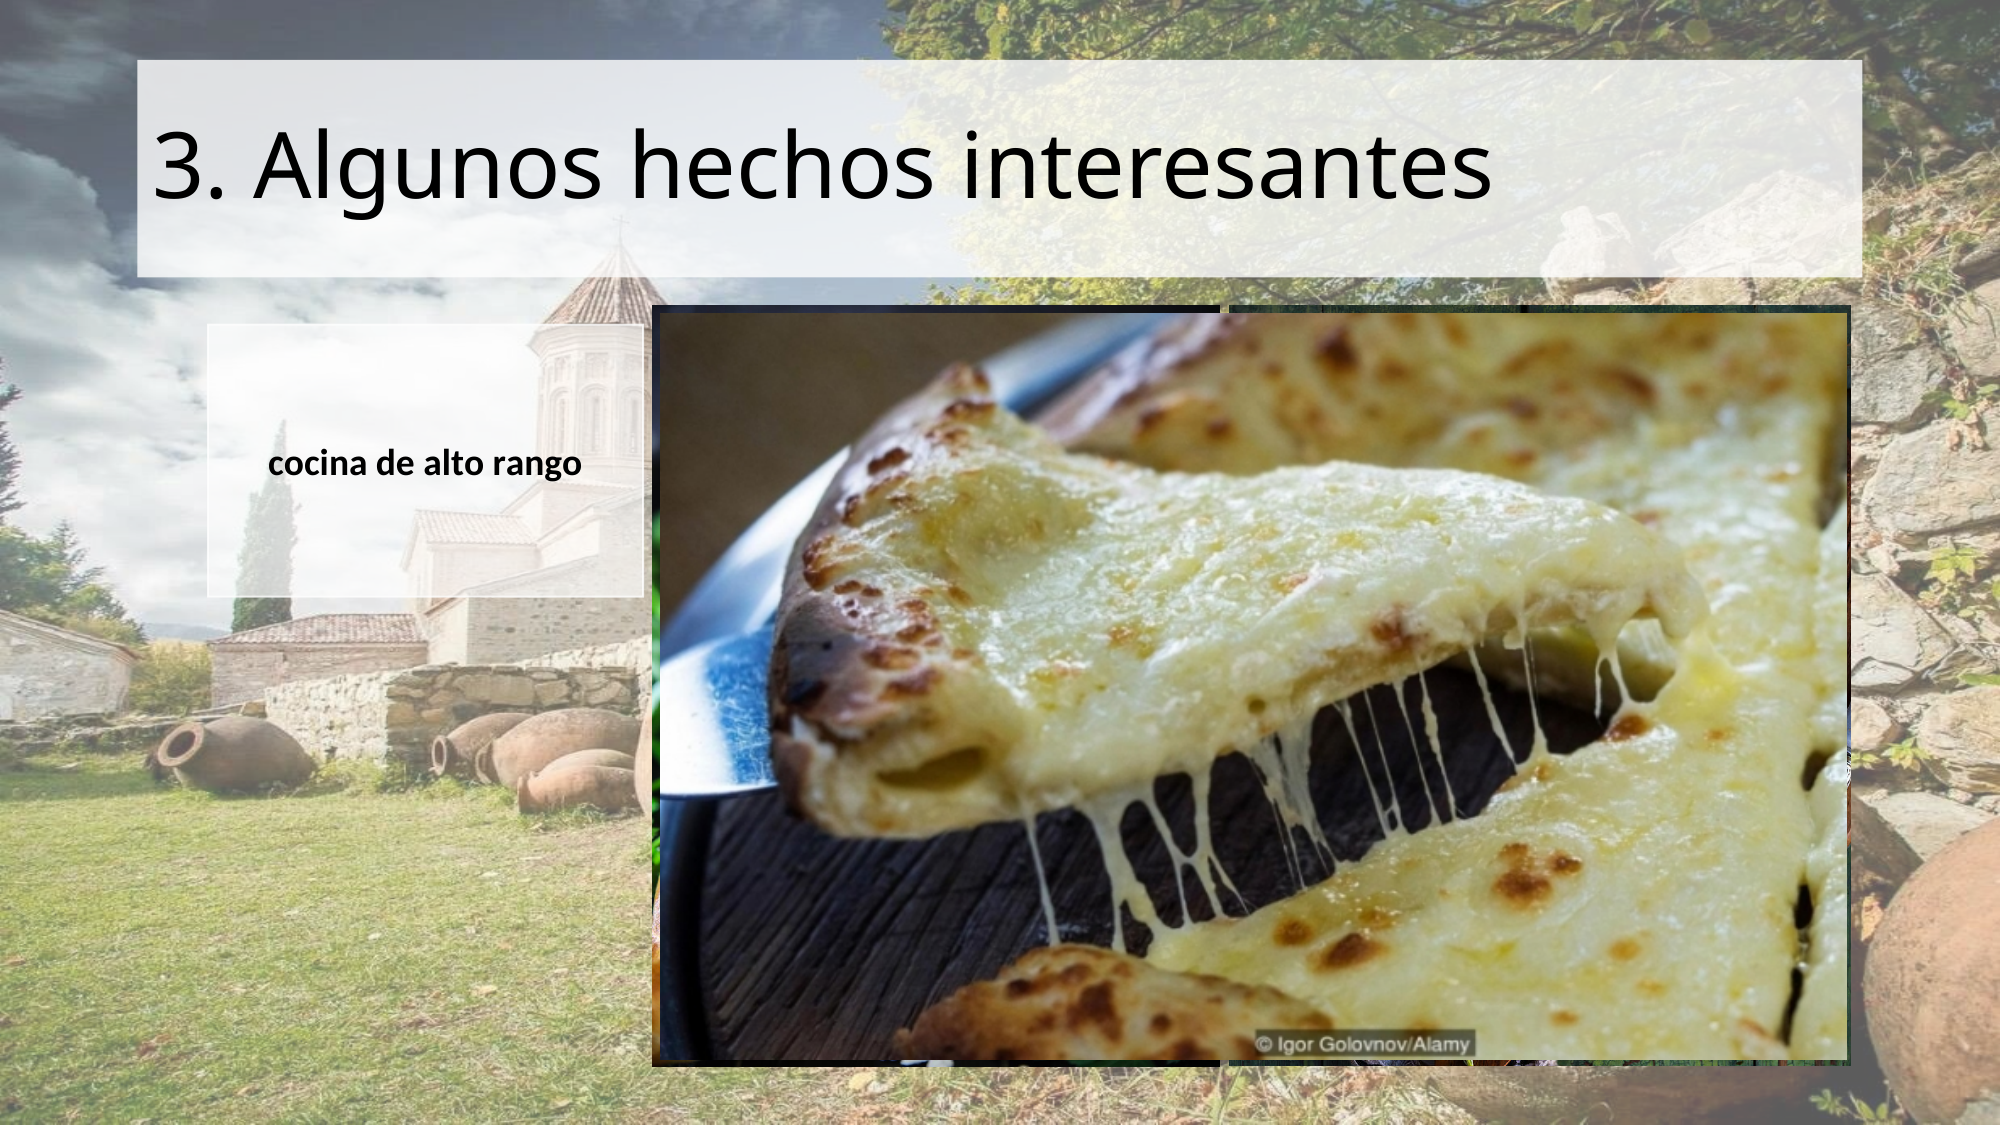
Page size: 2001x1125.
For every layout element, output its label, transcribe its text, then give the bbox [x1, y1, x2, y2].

picture [652, 305, 1851, 1067]
title 3. Algunos hechos interesantes [137, 59, 1863, 278]
text_box cocina de alto rango [208, 324, 644, 597]
